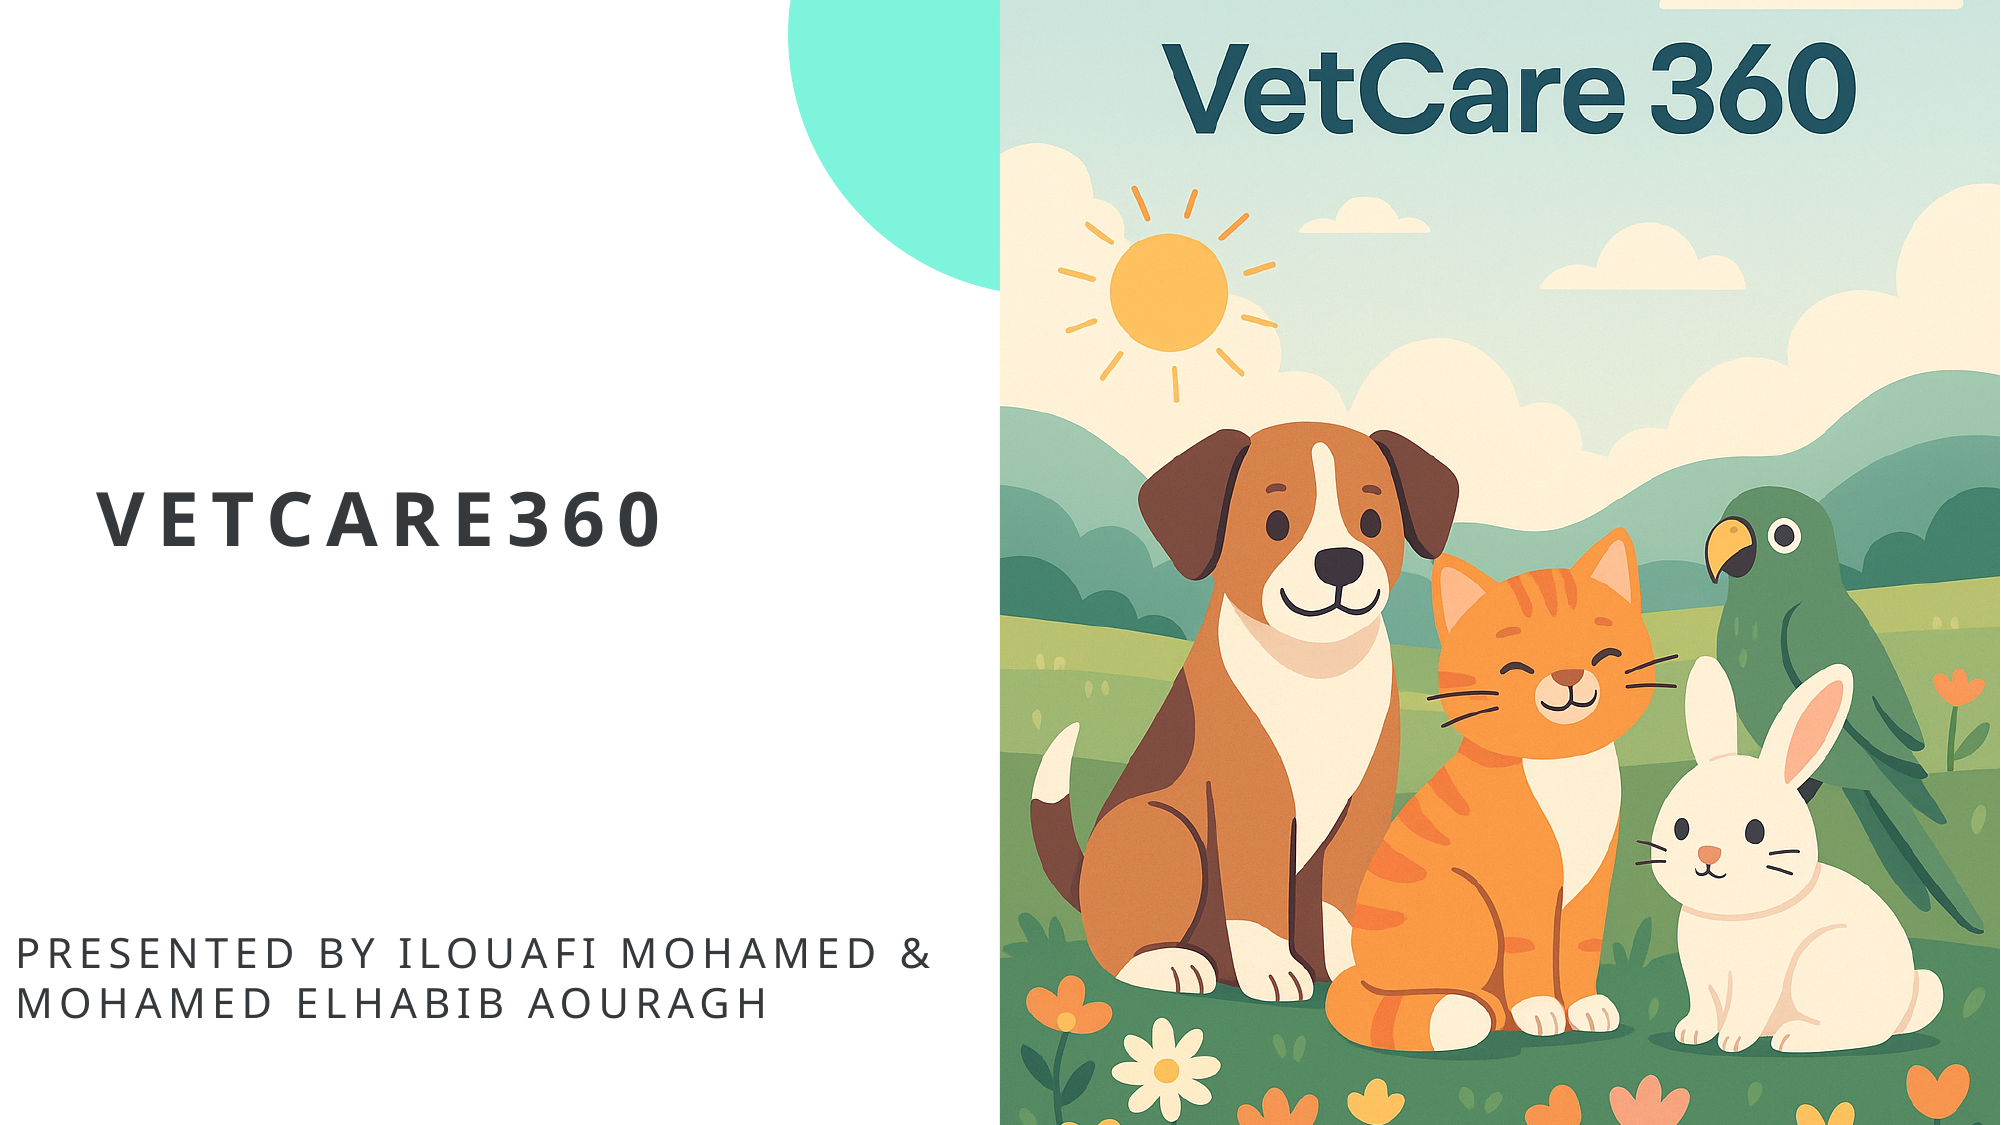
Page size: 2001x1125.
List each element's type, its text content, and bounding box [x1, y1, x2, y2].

text_box [788, 0, 999, 291]
title VetCare360 [81, 450, 917, 563]
picture [999, 0, 2000, 1125]
subtitle Presented by iLOUAFI mohamed & Mohamed Elhabib aouragh [0, 911, 999, 1057]
